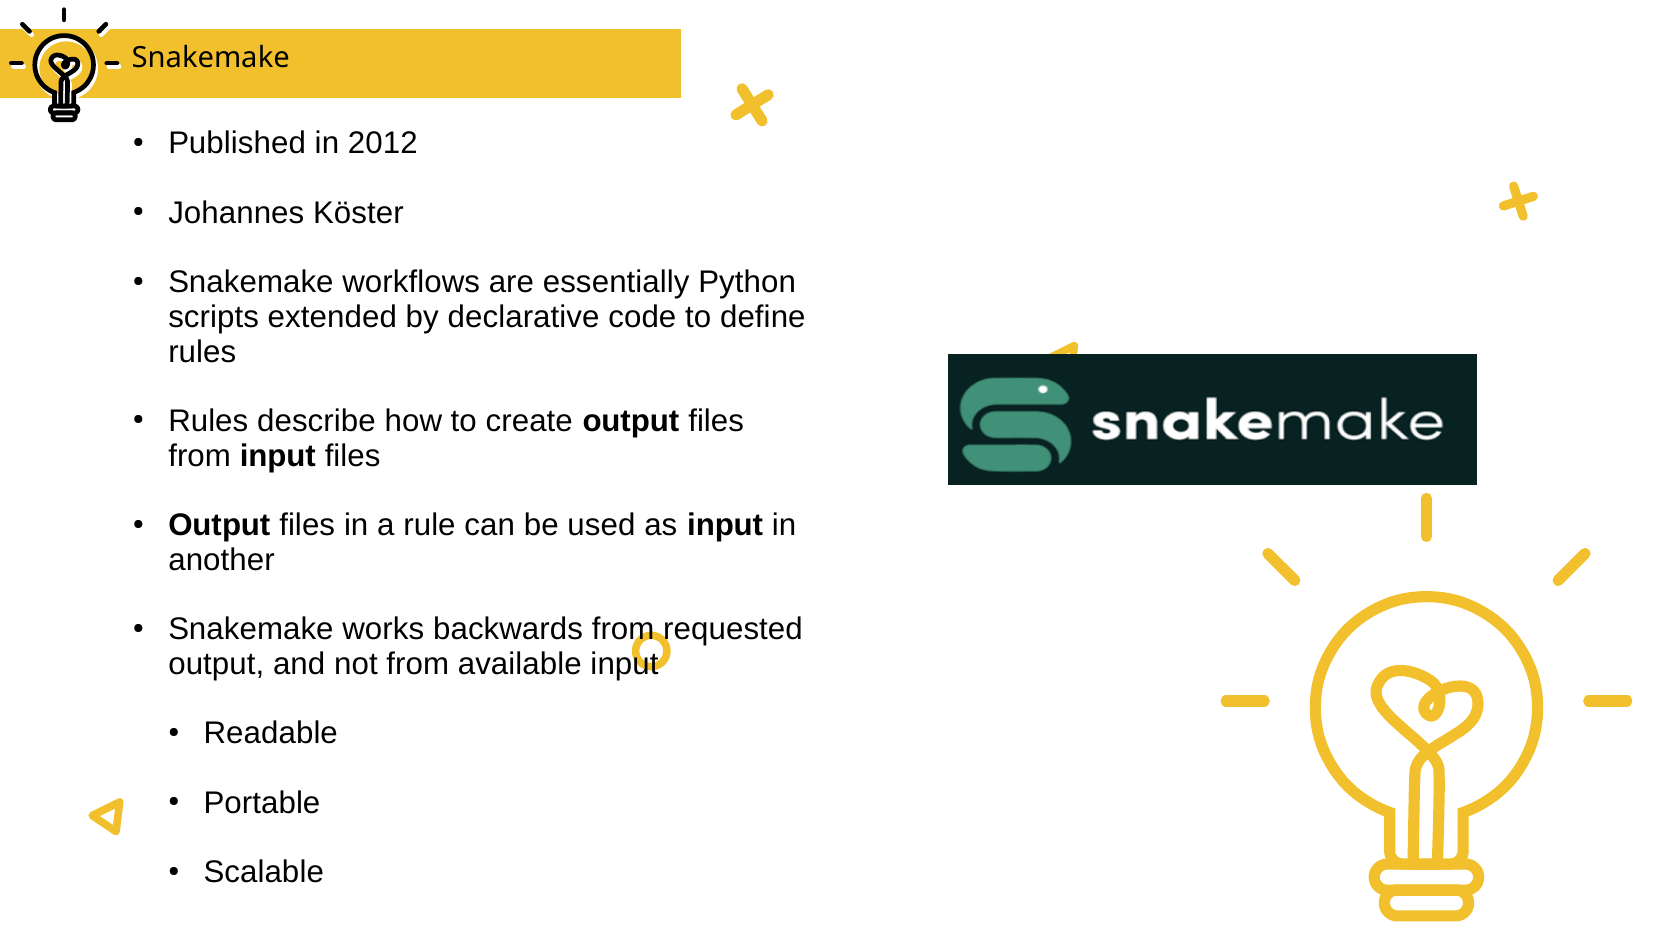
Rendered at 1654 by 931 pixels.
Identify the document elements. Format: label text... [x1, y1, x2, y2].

title Snakemake [131, 16, 578, 97]
text_box Published in 2012 Johannes Köster Snakemake workflows are essentially Python scripts extended by declarative code to define rules Rules describe how to create output files from input files Output files in a rule can be used as input in another Snakemake works backwards from requested output, and not from available input Readable Portable Scalable [118, 118, 827, 897]
picture [948, 354, 1477, 485]
